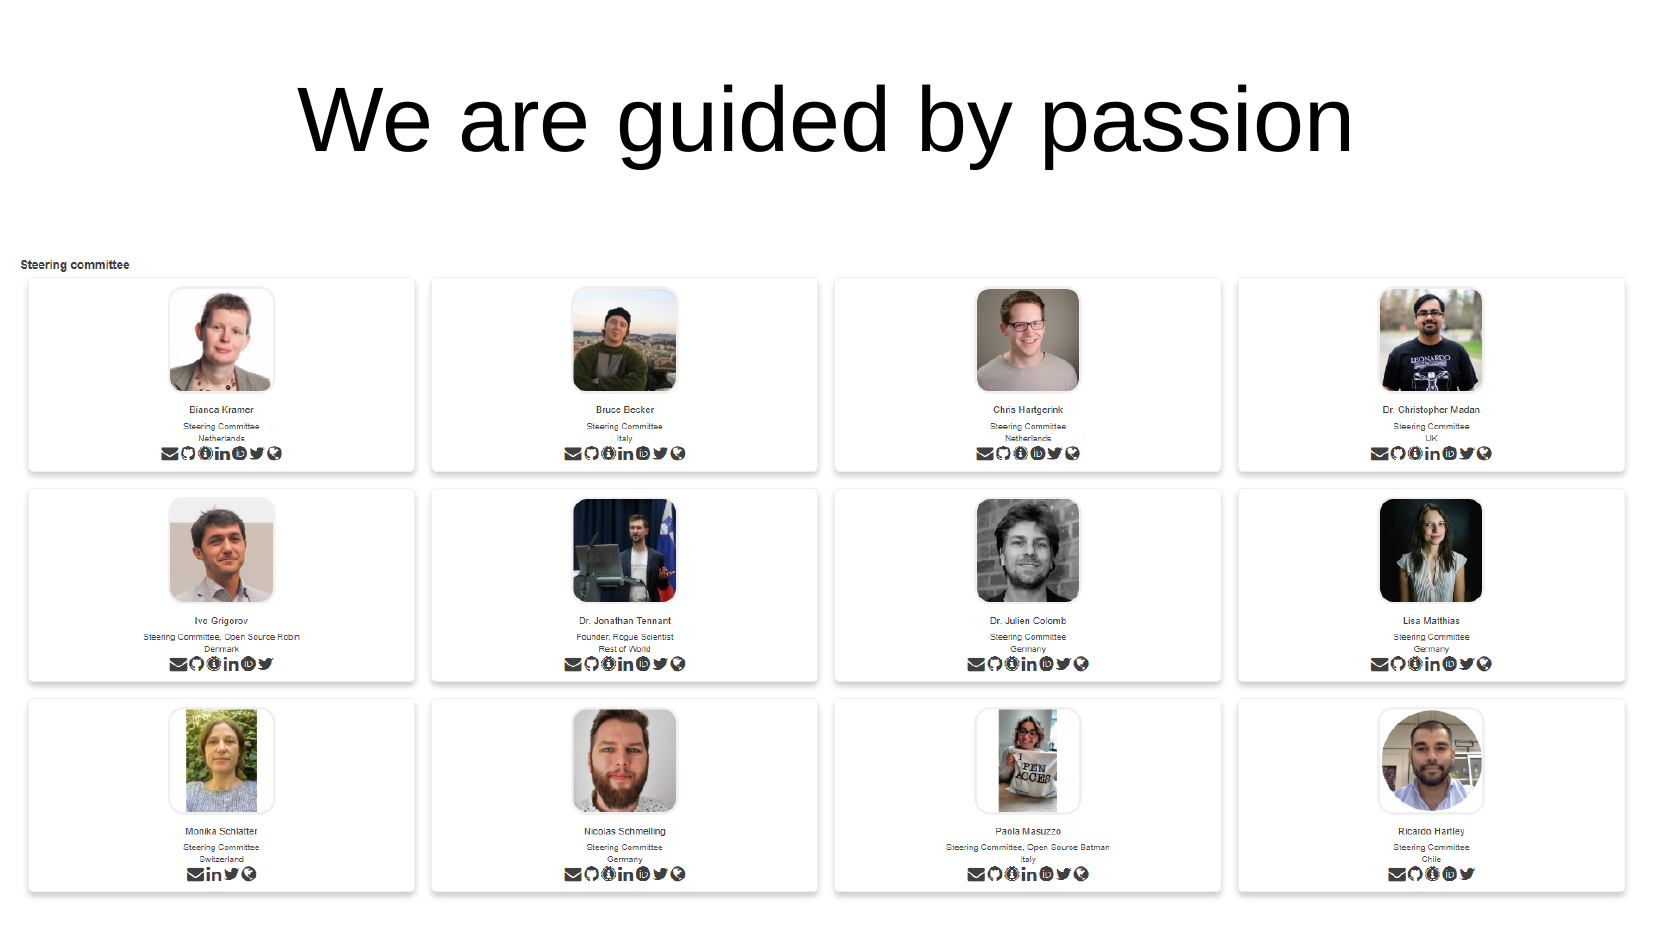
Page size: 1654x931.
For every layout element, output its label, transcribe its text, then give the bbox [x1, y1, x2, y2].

picture [19, 253, 1635, 904]
title We are guided by passion [82, 37, 1571, 193]
